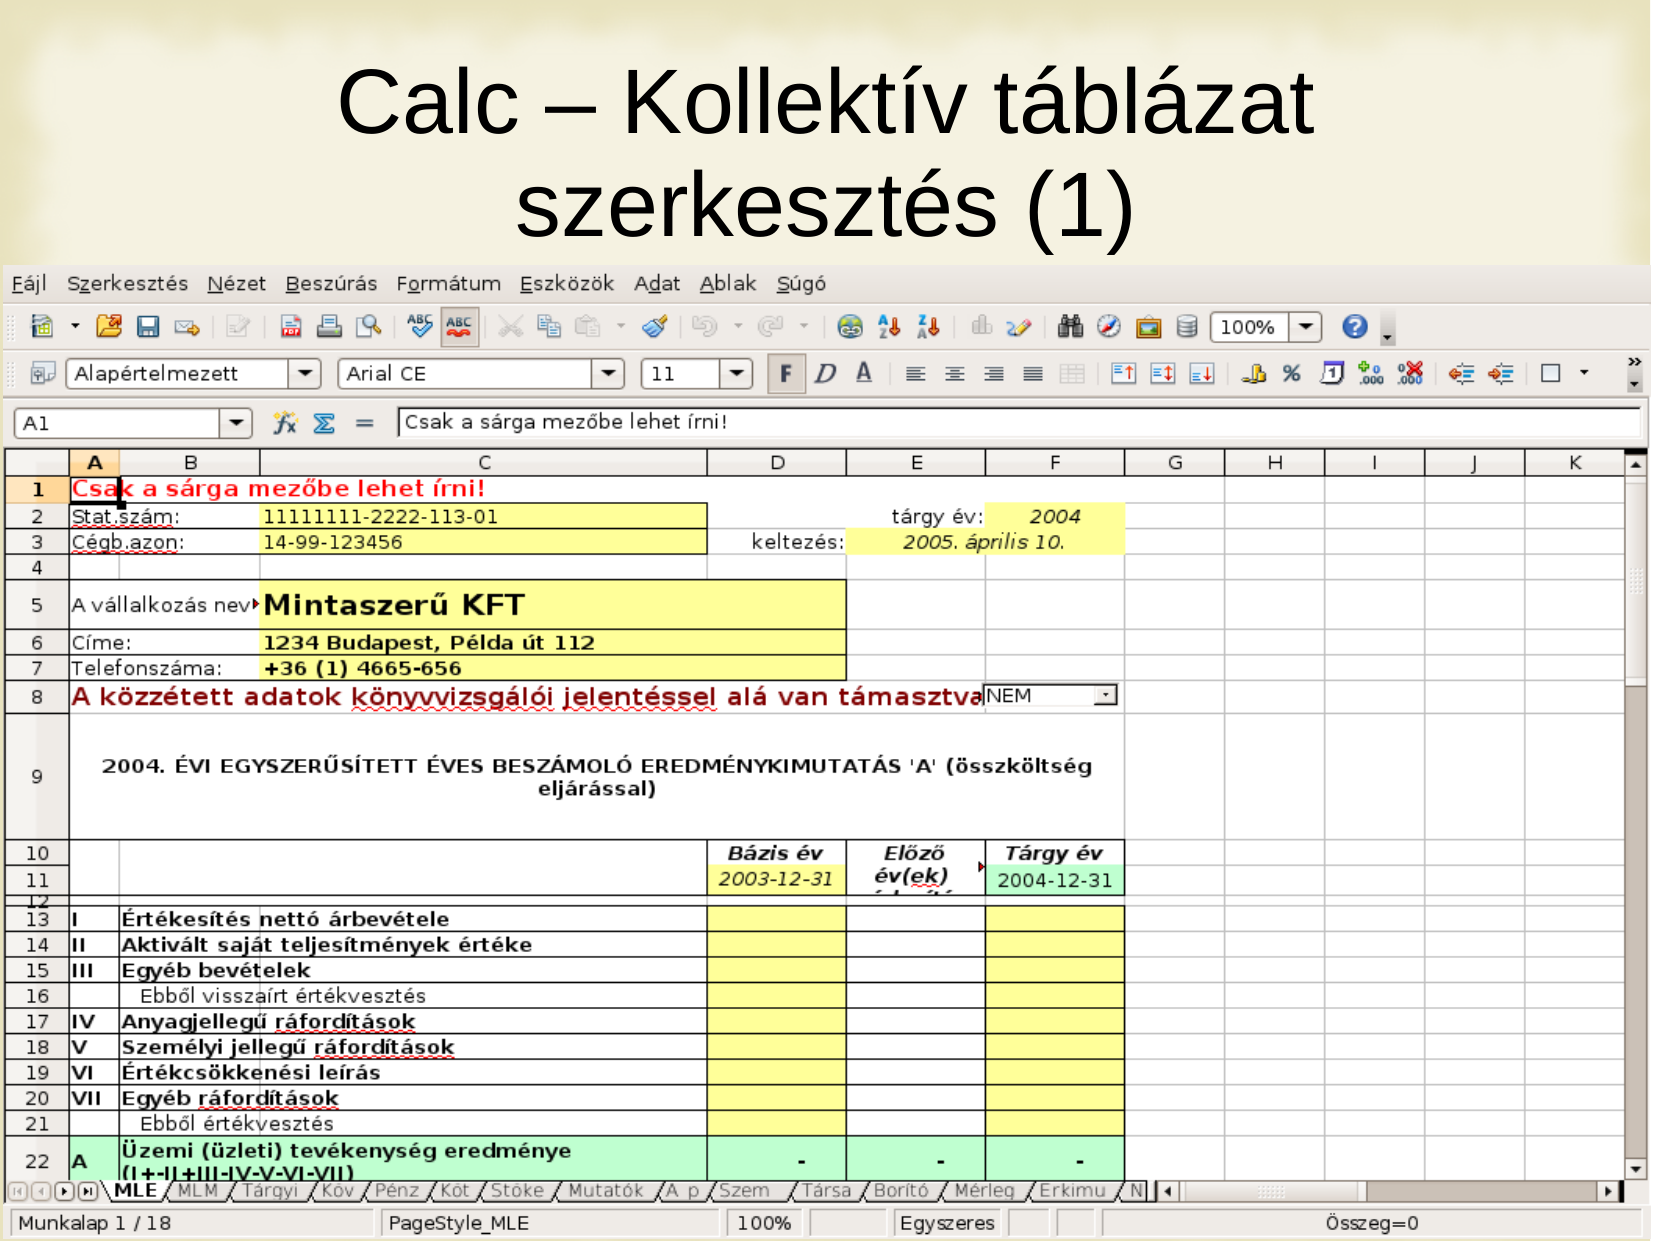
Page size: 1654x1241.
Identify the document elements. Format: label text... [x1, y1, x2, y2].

picture [0, 0, 1651, 1241]
title Calc – Kollektív táblázat szerkesztés (1) [82, 50, 1571, 256]
